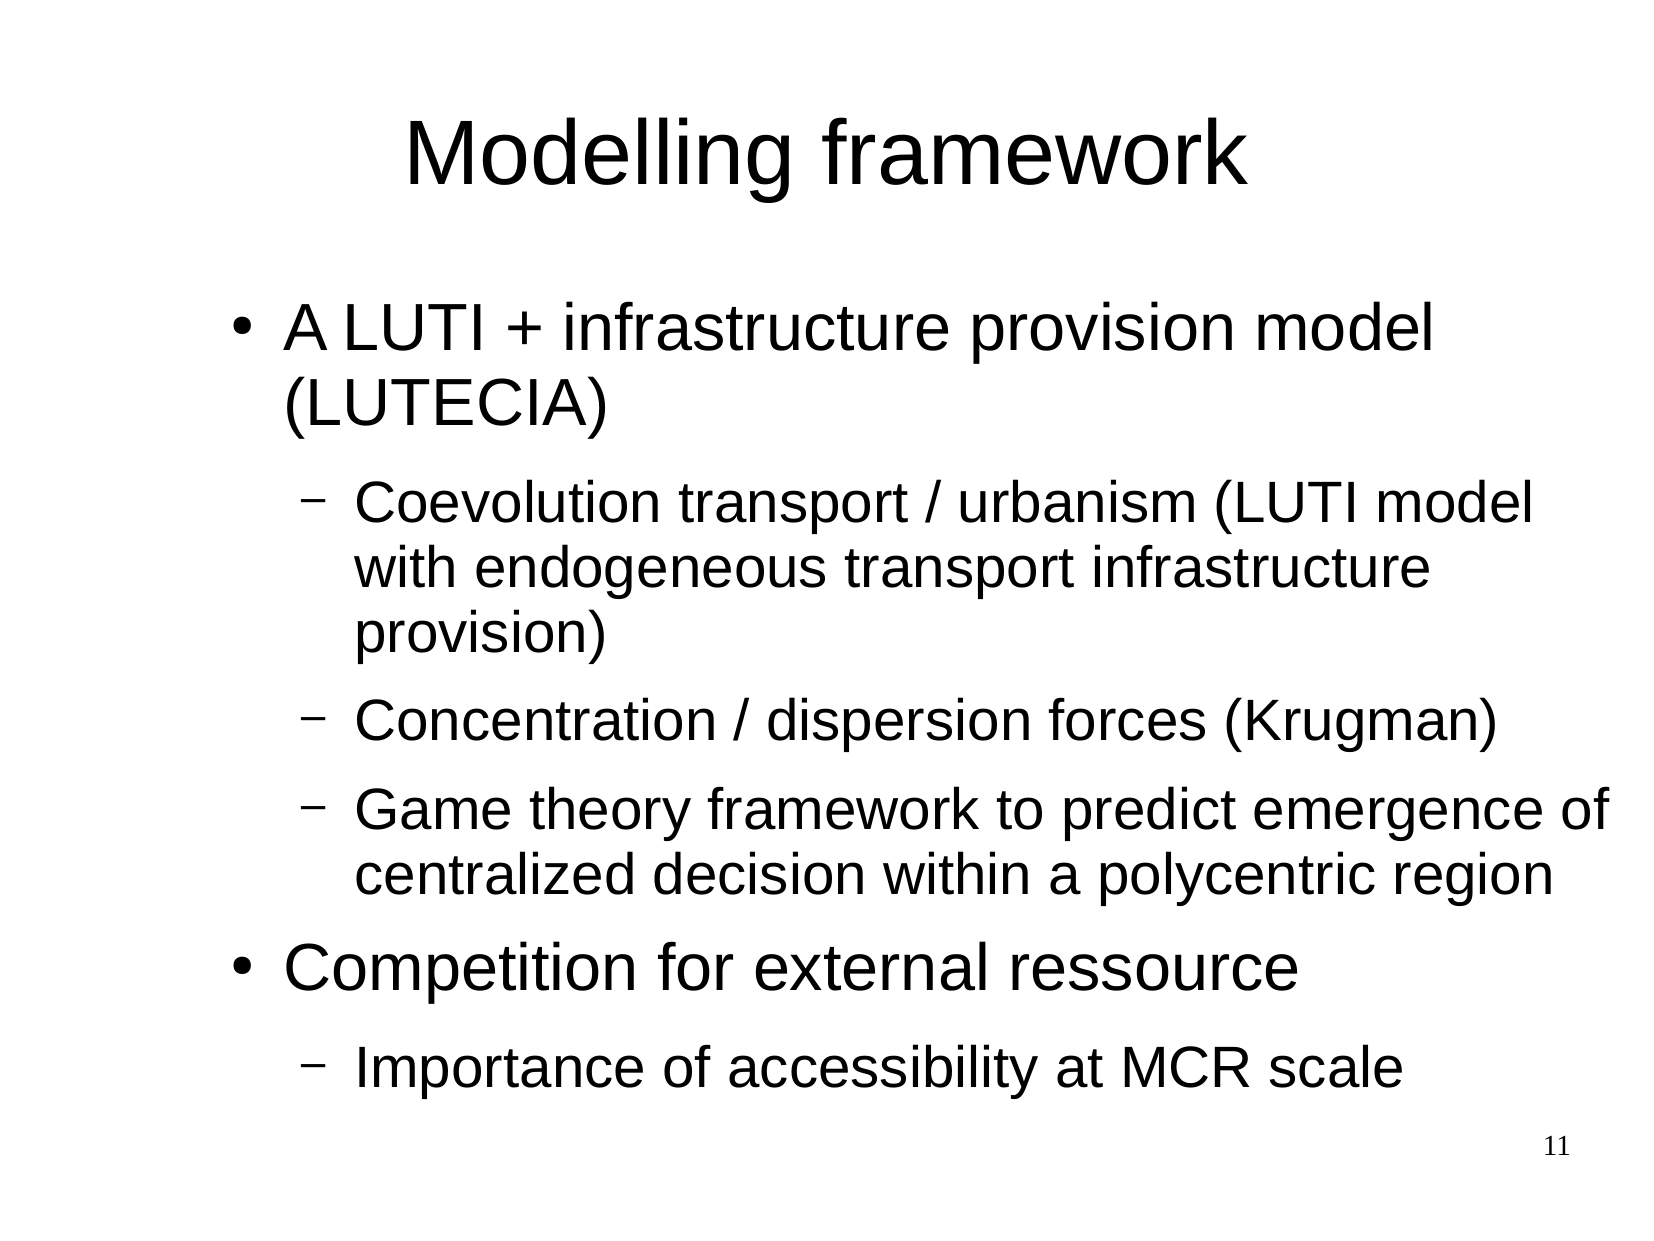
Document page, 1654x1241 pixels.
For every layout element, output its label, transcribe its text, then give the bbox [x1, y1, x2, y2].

title Modelling framework [82, 49, 1571, 257]
list A LUTI + infrastructure provision model (LUTECIA) Coevolution transport / urbanism (LUTI model with endogeneous transport infrastructure provision) Concentration / dispersion forces (Krugman) Game theory framework to predict emergence of centralized decision within a polycentric region Competition for external ressource Importance of accessibility at MCR scale [212, 290, 1654, 1010]
